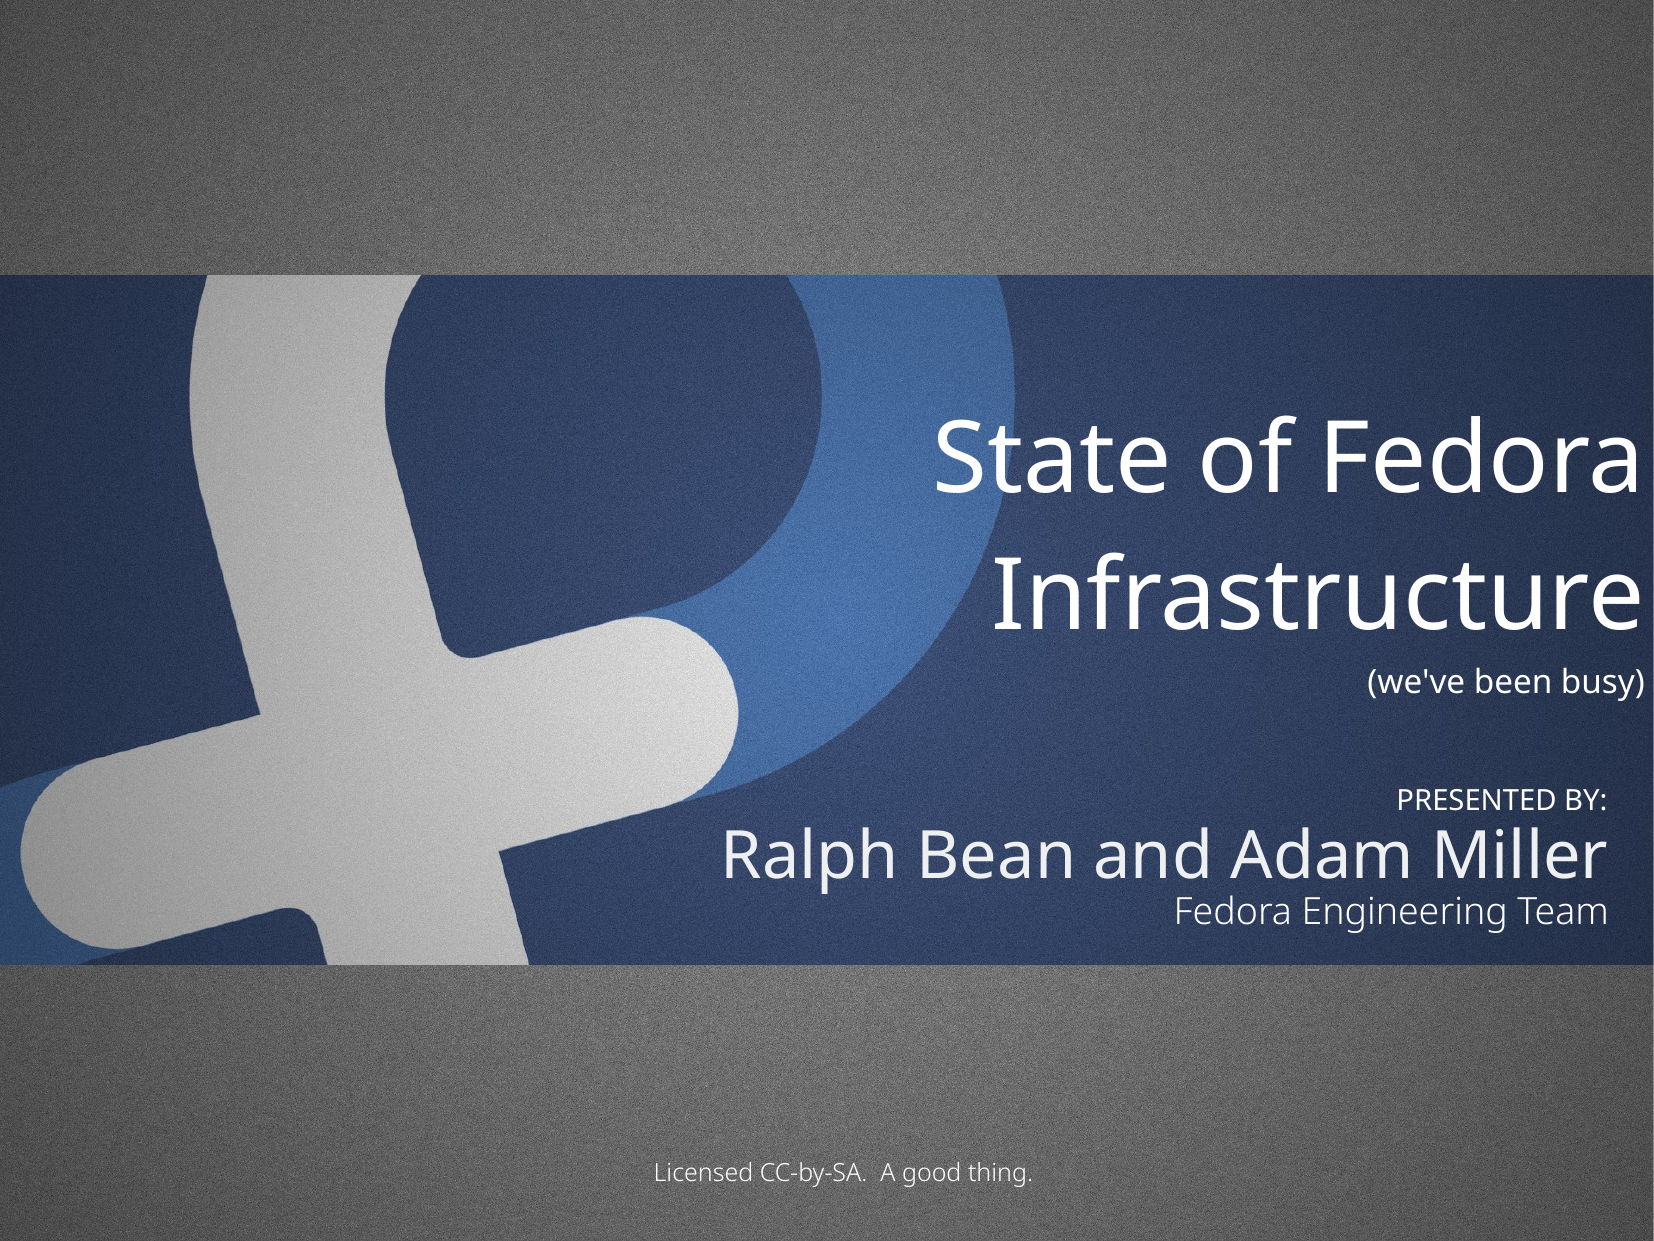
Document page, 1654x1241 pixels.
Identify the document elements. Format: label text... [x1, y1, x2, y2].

text_box Licensed CC-by-SA. A good thing. [75, 1126, 1613, 1197]
text_box PRESENTED BY: [807, 771, 1623, 842]
title State of Fedora Infrastructure (we've been busy) [295, 426, 1646, 664]
text_box Fedora Engineering Team [541, 874, 1625, 945]
picture [0, 0, 1654, 1241]
text_box Ralph Bean and Adam Miller [659, 807, 1625, 874]
